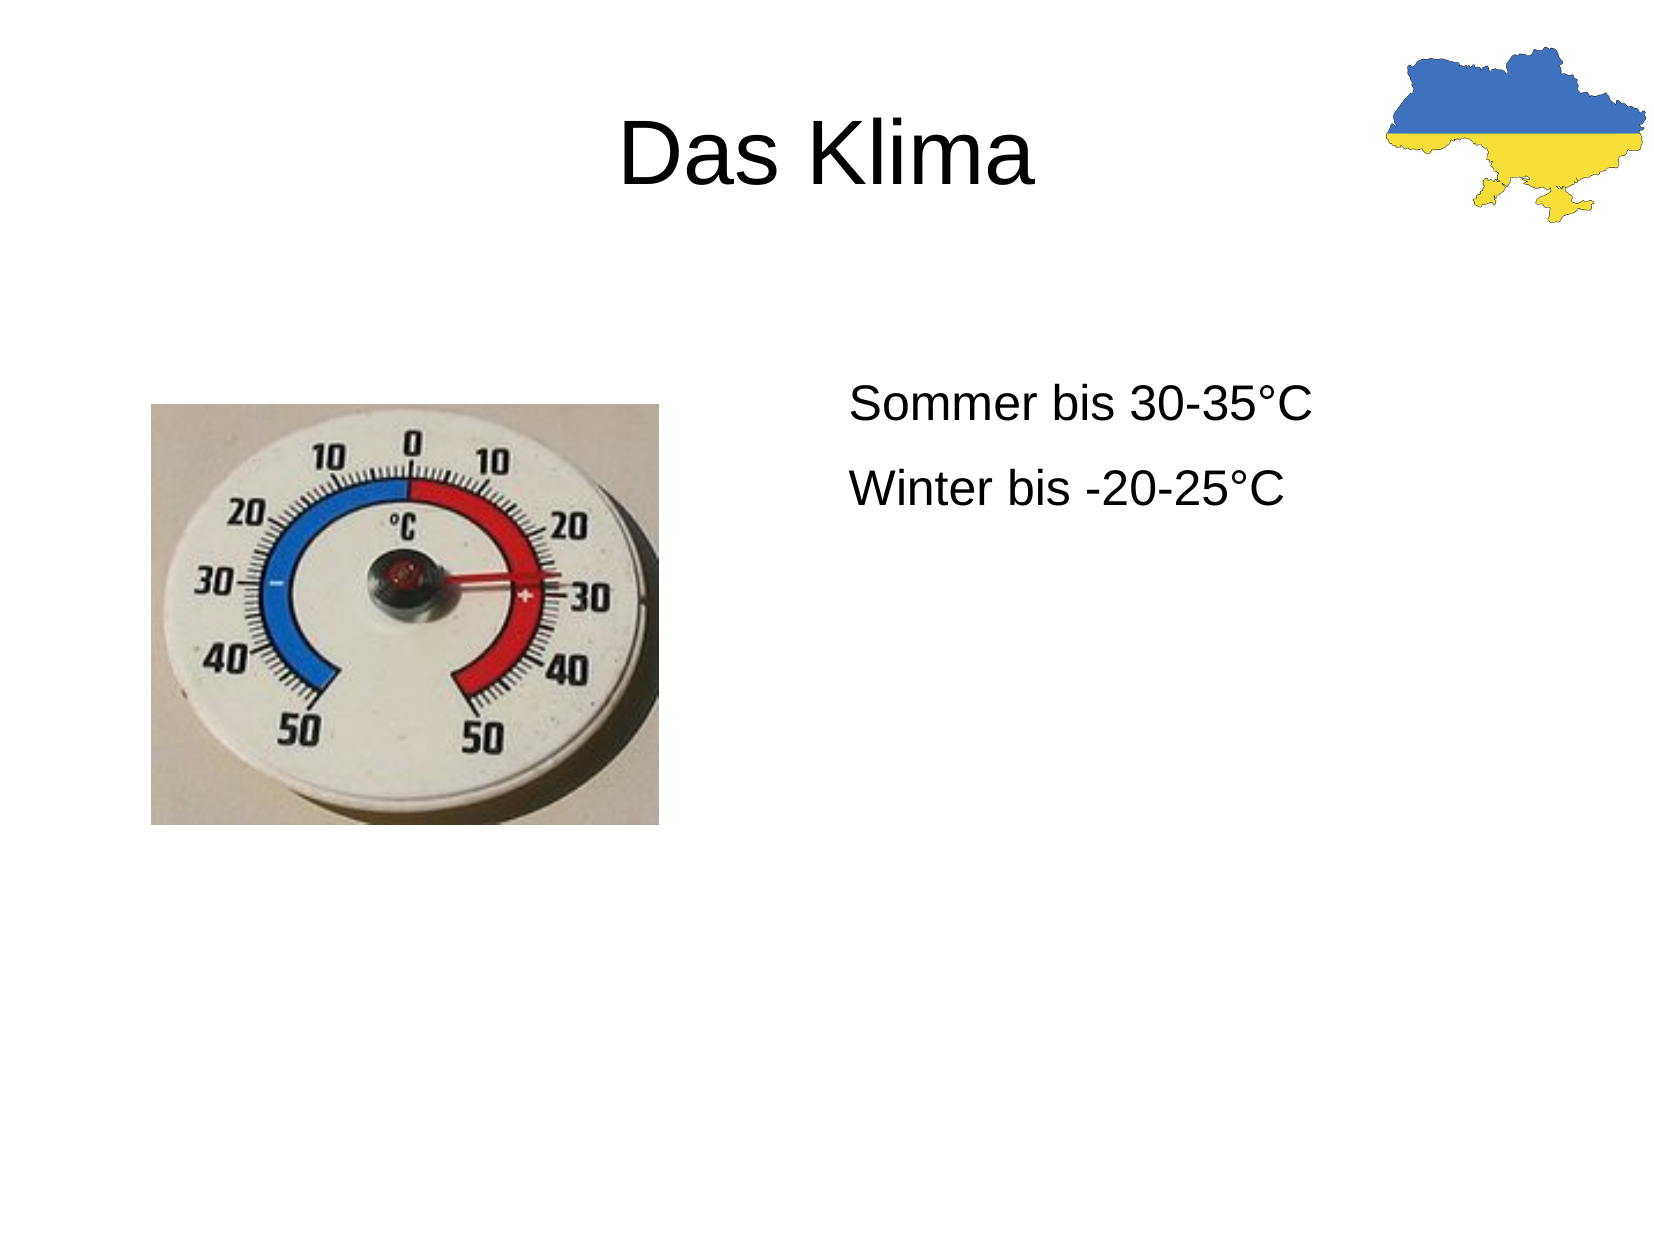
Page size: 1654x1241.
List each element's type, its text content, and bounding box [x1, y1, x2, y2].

list [845, 290, 1572, 1010]
picture [1380, 0, 1653, 271]
title Das Klima [82, 49, 1380, 257]
picture [151, 404, 659, 825]
